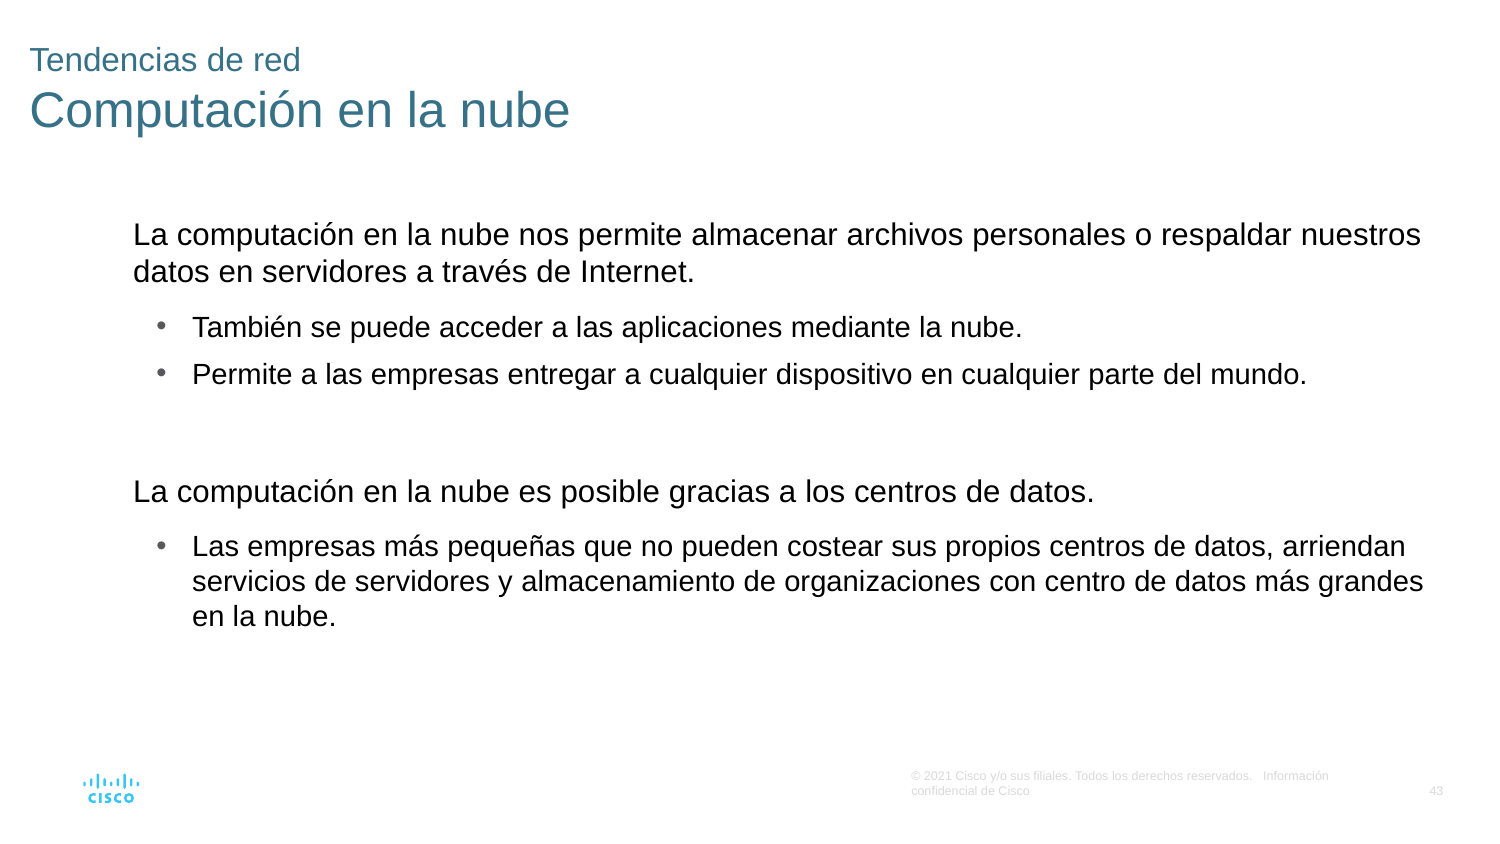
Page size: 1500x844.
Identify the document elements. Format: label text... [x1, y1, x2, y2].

list La computación en la nube nos permite almacenar archivos personales o respaldar nuestros datos en servidores a través de Internet. También se puede acceder a las aplicaciones mediante la nube. Permite a las empresas entregar a cualquier dispositivo en cualquier parte del mundo. La computación en la nube es posible gracias a los centros de datos. Las empresas más pequeñas que no pueden costear sus propios centros de datos, arriendan servicios de servidores y almacenamiento de organizaciones con centro de datos más grandes en la nube. [118, 206, 1469, 699]
title Tendencias de red Computación en la nube [14, 6, 849, 170]
